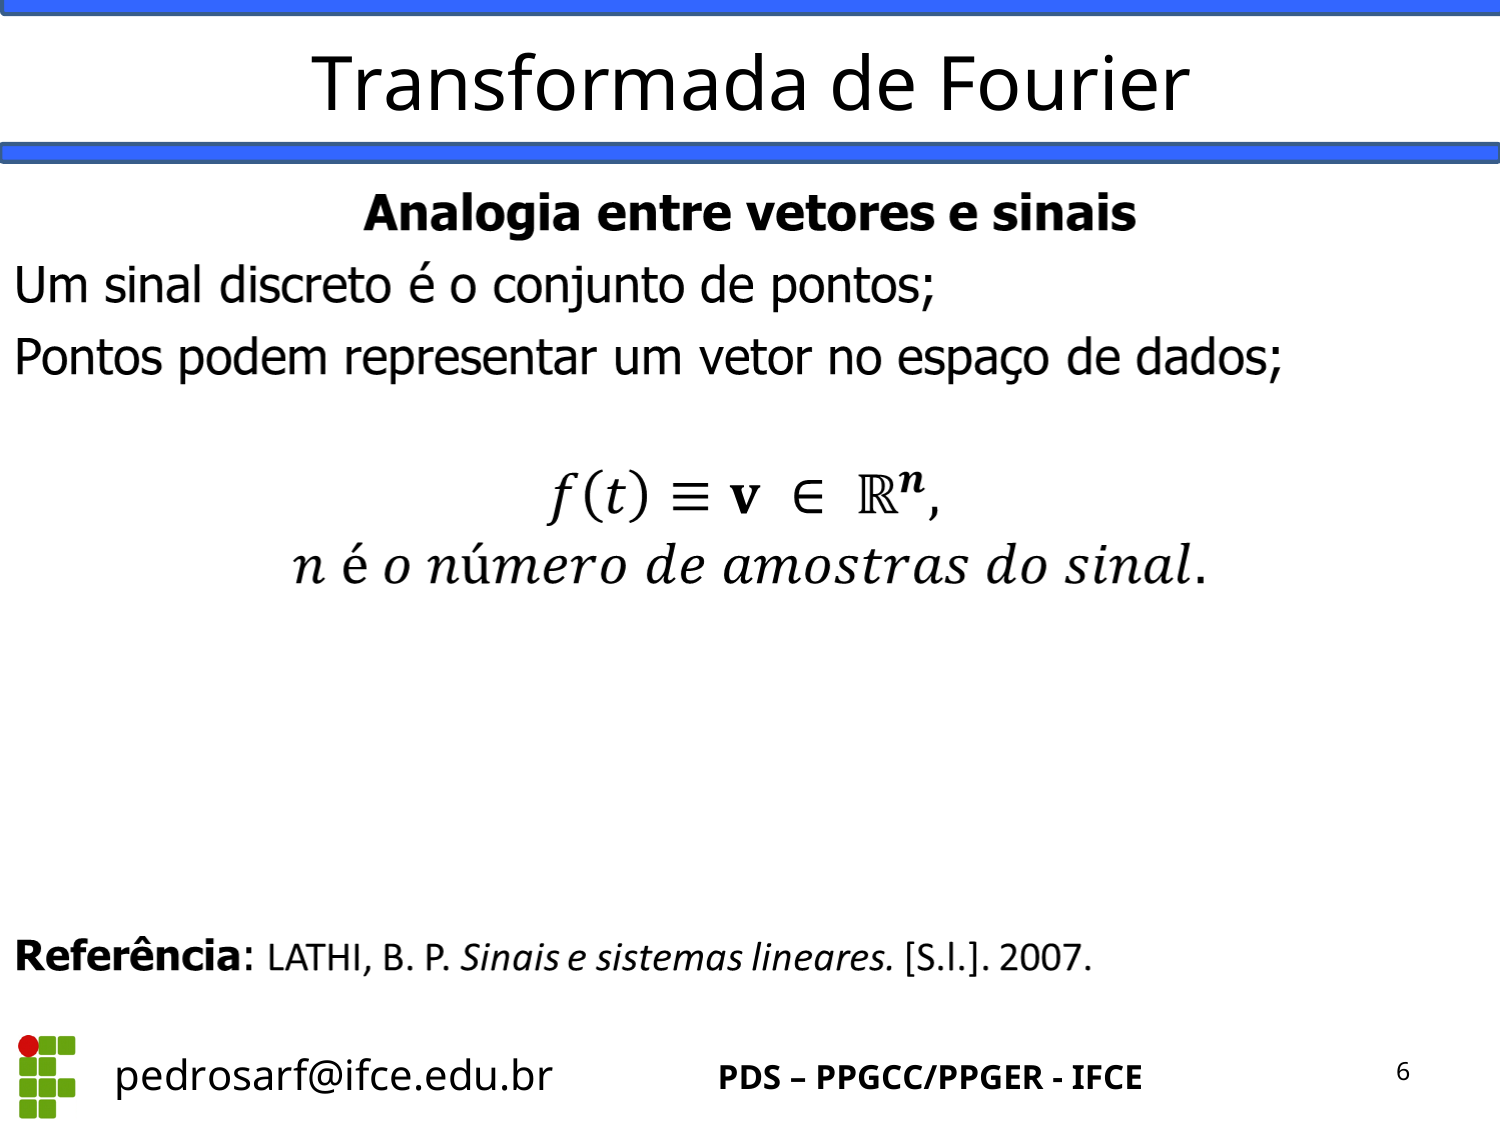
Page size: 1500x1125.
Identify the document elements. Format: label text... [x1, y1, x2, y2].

picture [17, 1034, 77, 1120]
picture [0, 165, 1500, 1023]
text_box <número> [1074, 1042, 1426, 1103]
text_box Transformada de Fourier [76, 26, 1427, 134]
